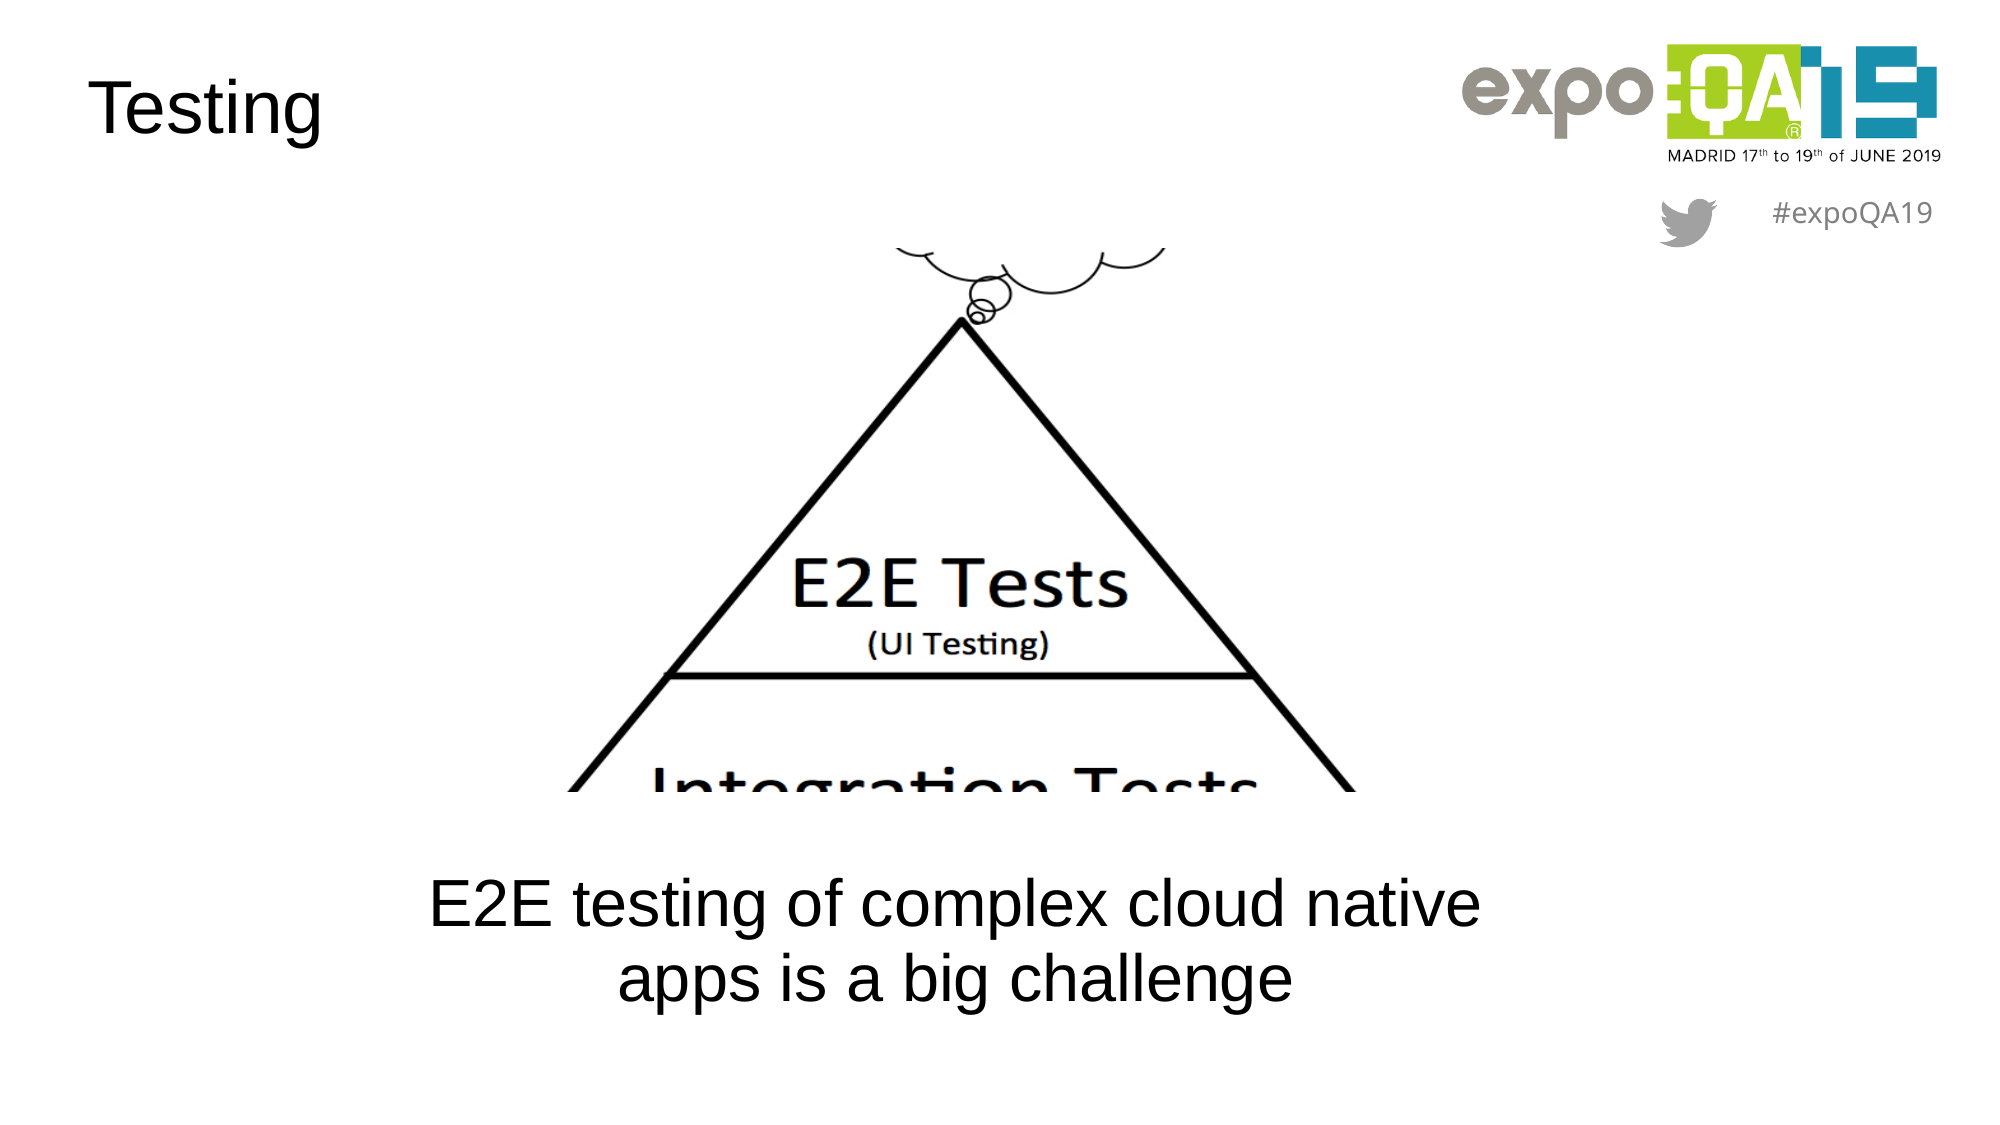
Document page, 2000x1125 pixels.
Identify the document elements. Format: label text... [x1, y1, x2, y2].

picture [1429, 37, 1948, 165]
text_box E2E testing of complex cloud native apps is a big challenge [413, 858, 1512, 1125]
title Testing [72, 54, 1277, 164]
picture [248, 193, 1718, 792]
